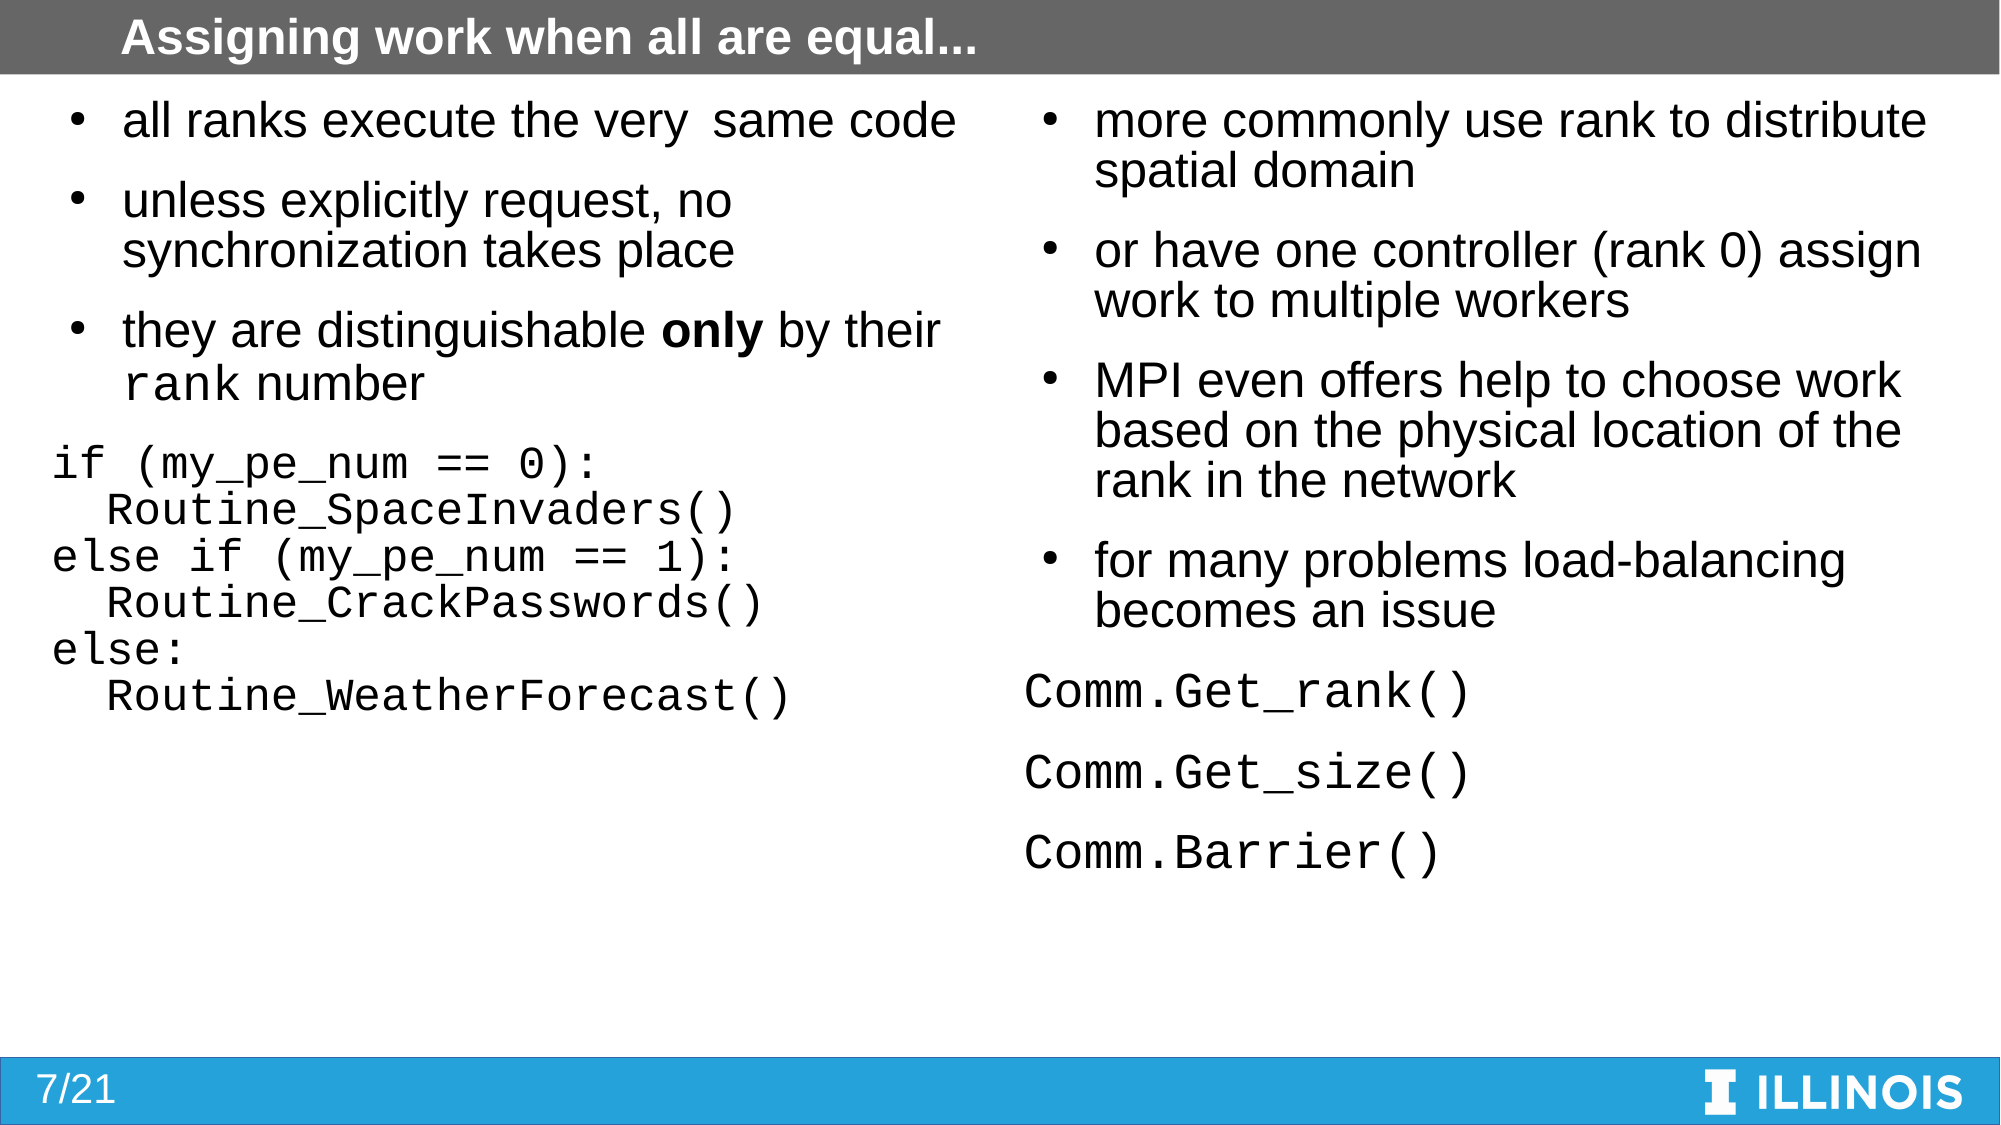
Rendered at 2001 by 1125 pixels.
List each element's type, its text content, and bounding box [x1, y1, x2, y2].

list all ranks execute the very same code unless explicitly request, no synchronization takes place they are distinguishable only by their rank number if (my_pe_num == 0): Routine_SpaceInvaders() else if (my_pe_num == 1): Routine_CrackPasswords() else: Routine_WeatherForecast() [51, 97, 978, 1058]
title Assigning work when all are equal... [0, 0, 2000, 75]
picture [1705, 1069, 1962, 1115]
list more commonly use rank to distribute spatial domain or have one controller (rank 0) assign work to multiple workers MPI even offers help to choose work based on the physical location of the rank in the network for many problems load-balancing becomes an issue Comm.Get_rank() Comm.Get_size() Comm.Barrier() [1023, 97, 1950, 1058]
